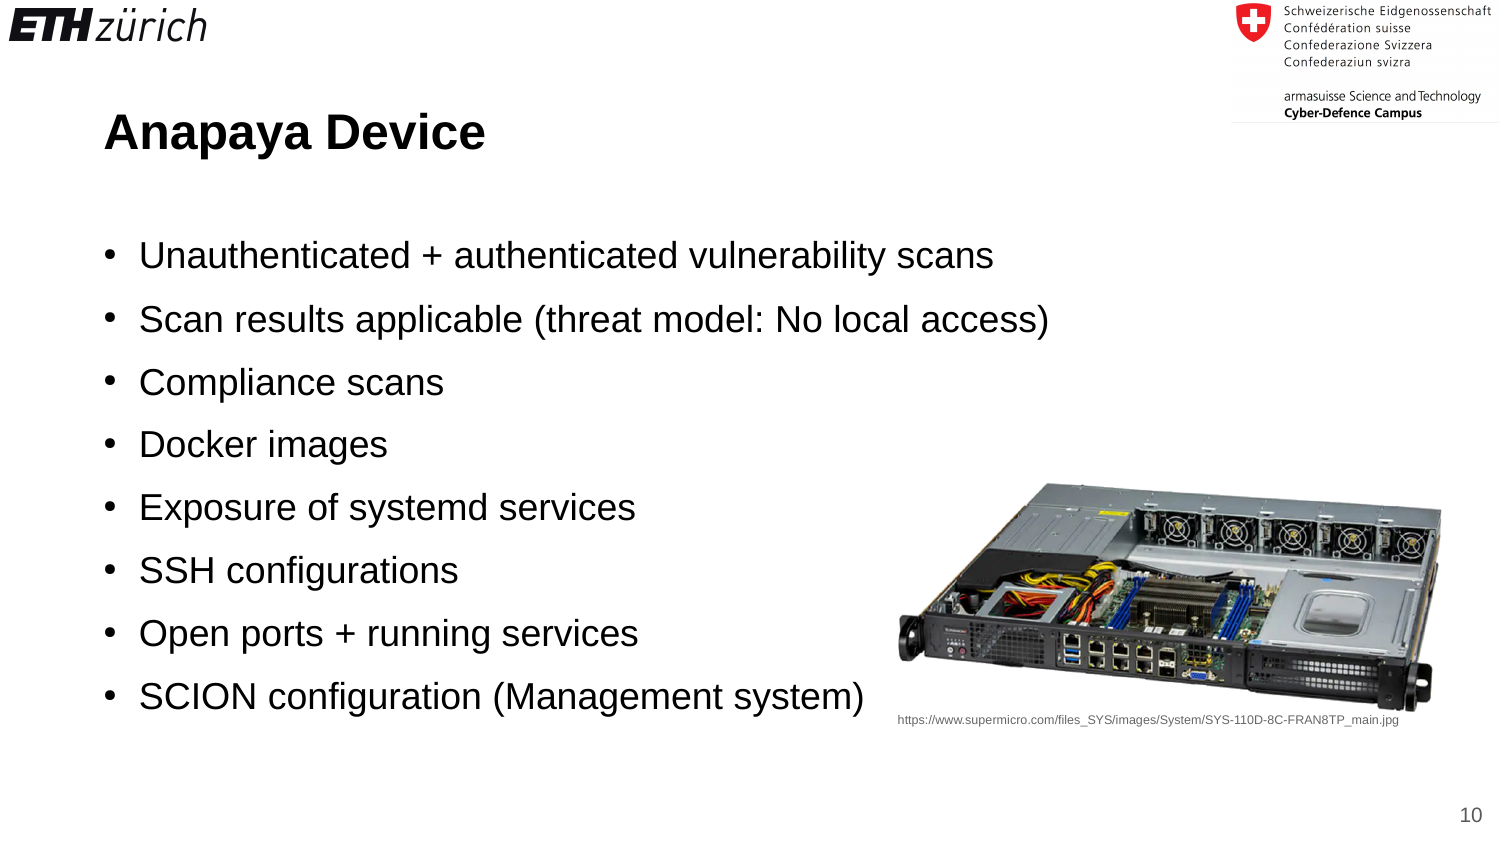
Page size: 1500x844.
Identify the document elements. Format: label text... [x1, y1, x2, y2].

text_box https://www.supermicro.com/files_SYS/images/System/SYS-110D-8C-FRAN8TP_main.jpg [882, 705, 1474, 765]
text_box Unauthenticated + authenticated vulnerability scans Scan results applicable (threat model: No local access) Compliance scans Docker images Exposure of systemd services SSH configurations Open ports + running services SCION configuration (Management system) [88, 206, 1152, 726]
picture [882, 481, 1474, 705]
picture [1231, 0, 1500, 123]
text_box Anapaya Device [88, 88, 1182, 178]
picture [8, 8, 207, 42]
